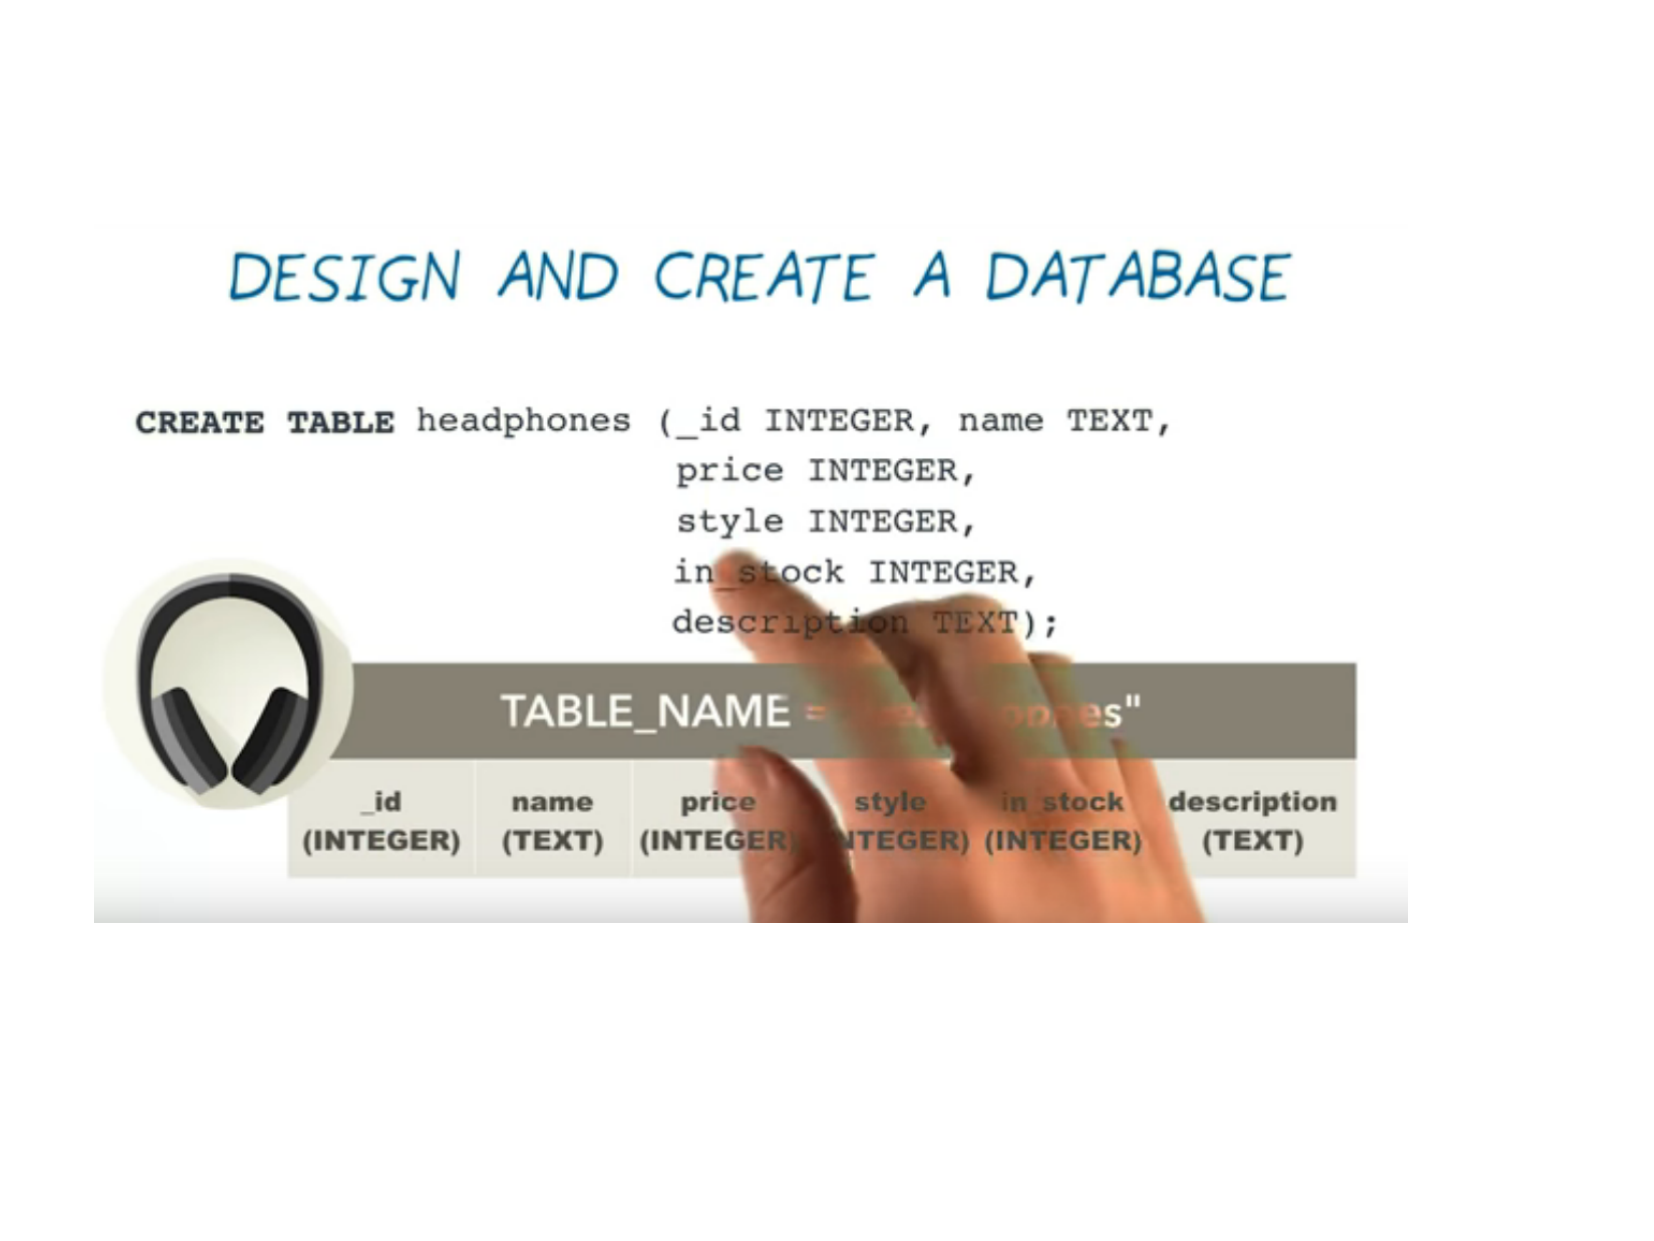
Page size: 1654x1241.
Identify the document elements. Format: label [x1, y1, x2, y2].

picture [94, 224, 1408, 923]
